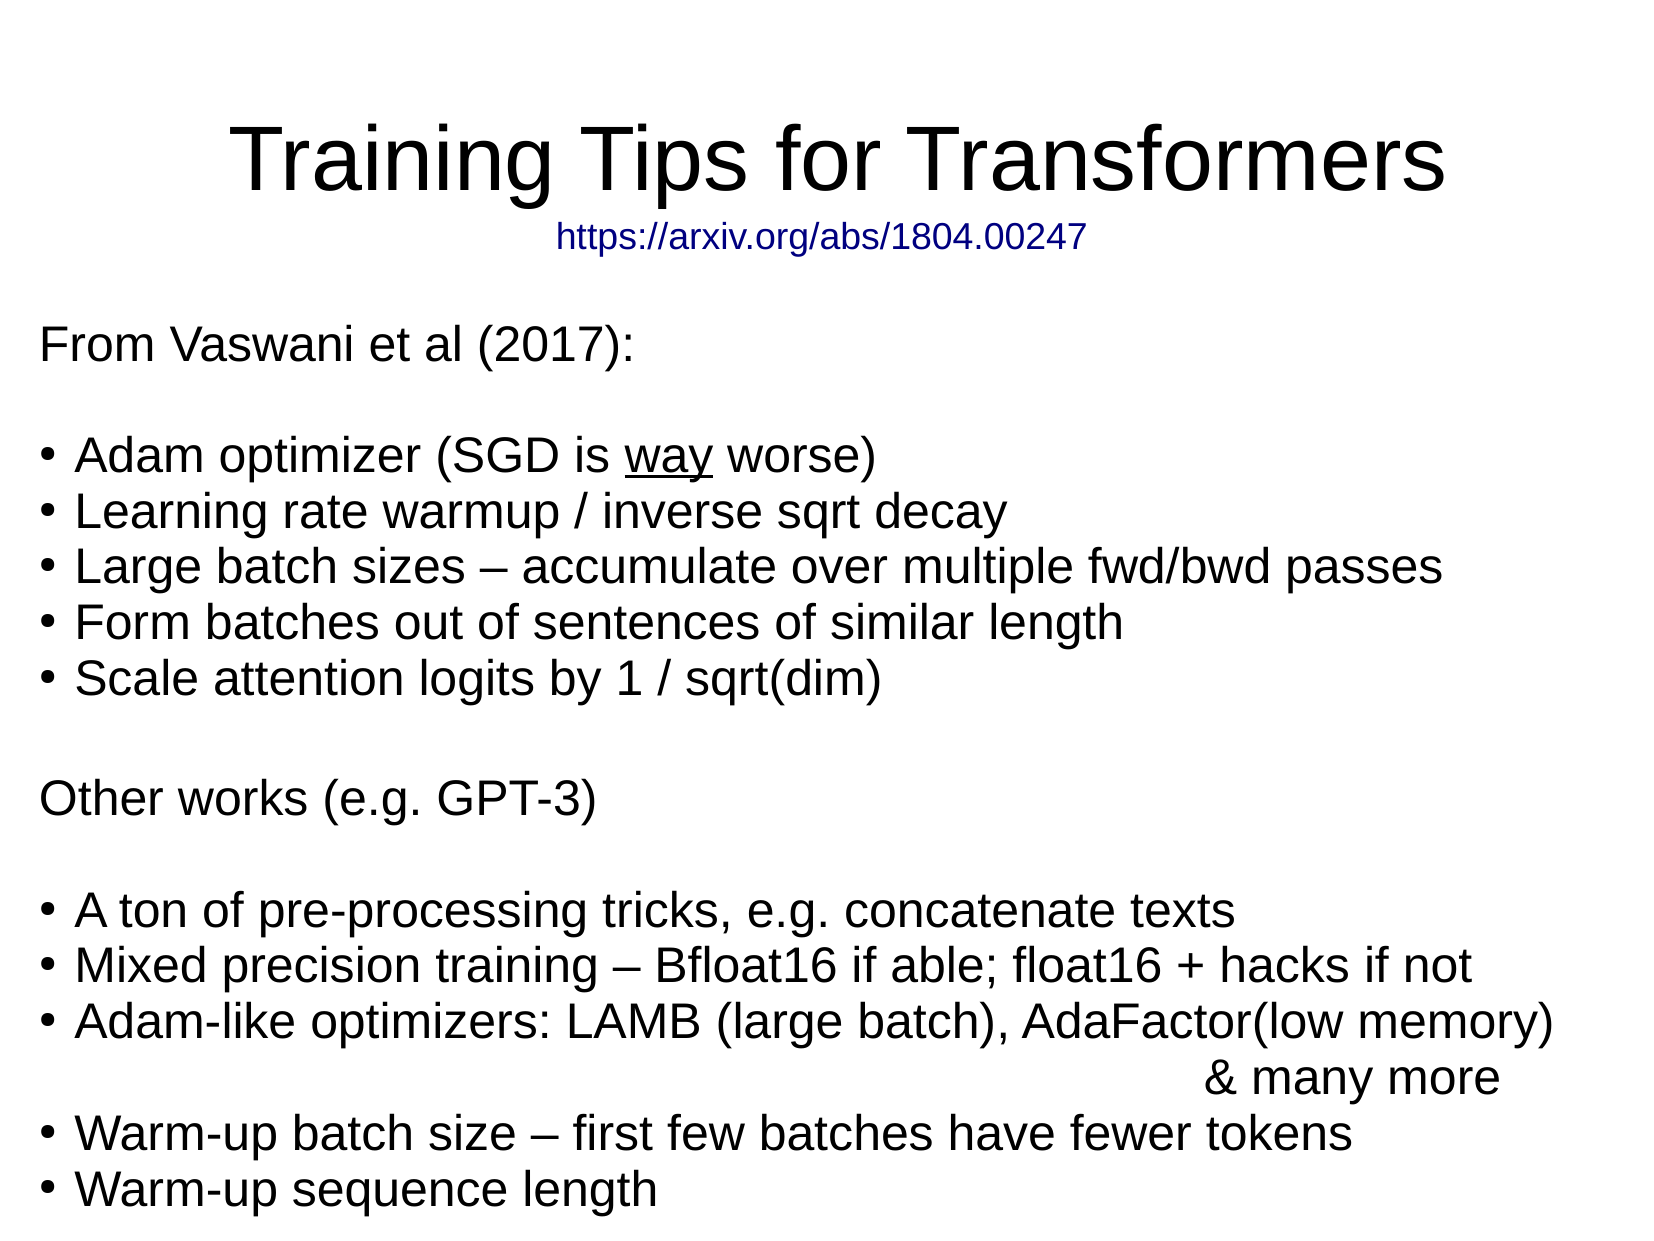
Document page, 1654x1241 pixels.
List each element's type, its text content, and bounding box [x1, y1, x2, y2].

text_box https://arxiv.org/abs/1804.00247 [541, 207, 1103, 265]
text_box Other works (e.g. GPT-3) A ton of pre-processing tricks, e.g. concatenate texts Mixed precision training – Bfloat16 if able; float16 + hacks if not Adam-like optimizers: LAMB (large batch), AdaFactor(low memory) & many more Warm-up batch size – first few batches have fewer tokens Warm-up sequence length [24, 763, 1654, 1241]
text_box From Vaswani et al (2017): Adam optimizer (SGD is way worse) Learning rate warmup / inverse sqrt decay Large batch sizes – accumulate over multiple fwd/bwd passes Form batches out of sentences of similar length Scale attention logits by 1 / sqrt(dim) [24, 308, 1550, 714]
title Training Tips for Transformers [94, 55, 1583, 263]
